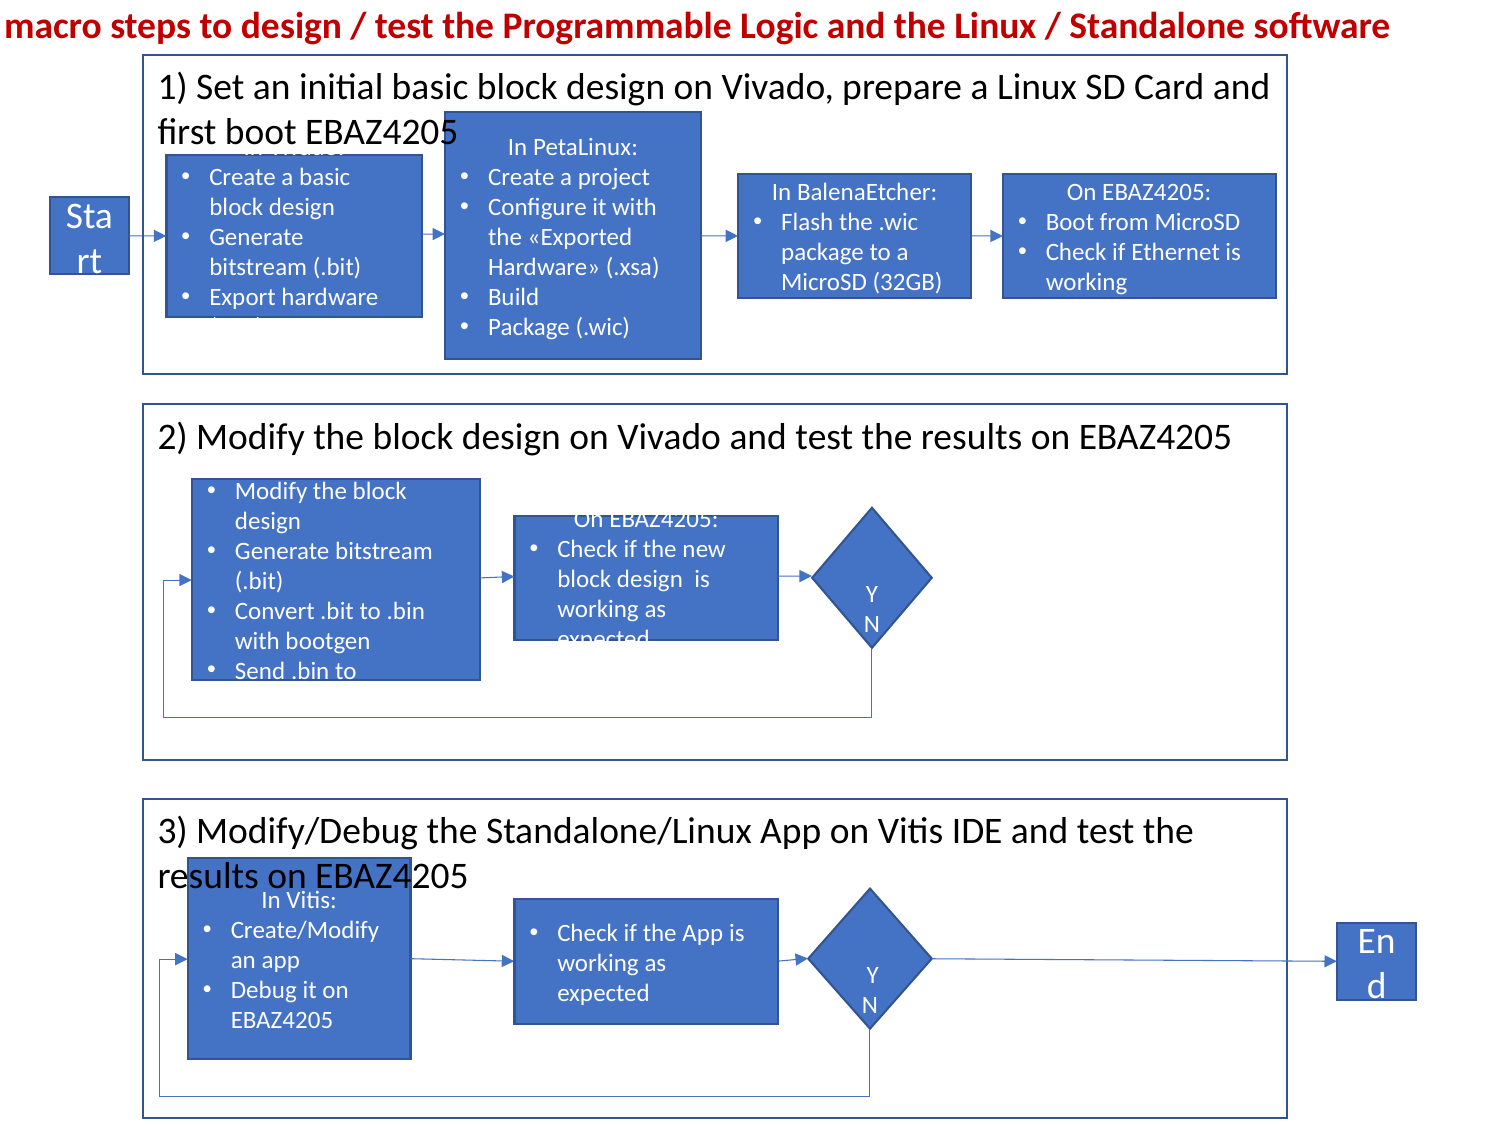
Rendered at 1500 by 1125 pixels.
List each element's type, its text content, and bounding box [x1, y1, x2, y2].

text_box 3) Modify/Debug the Standalone/Linux App on Vitis IDE and test the results on EBAZ4205 [142, 798, 1287, 1119]
text_box Check if the App is working as expected [514, 899, 778, 1024]
text_box Start [50, 197, 129, 274]
text_box 3 macro steps to design / test the Programmable Logic and the Linux / Standalone software [0, 0, 1425, 54]
text_box End [1337, 923, 1416, 1000]
text_box 1) Set an initial basic block design on Vivado, prepare a Linux SD Card and first boot EBAZ4205 [142, 54, 1287, 374]
text_box 2) Modify the block design on Vivado and test the results on EBAZ4205 [142, 404, 1287, 761]
